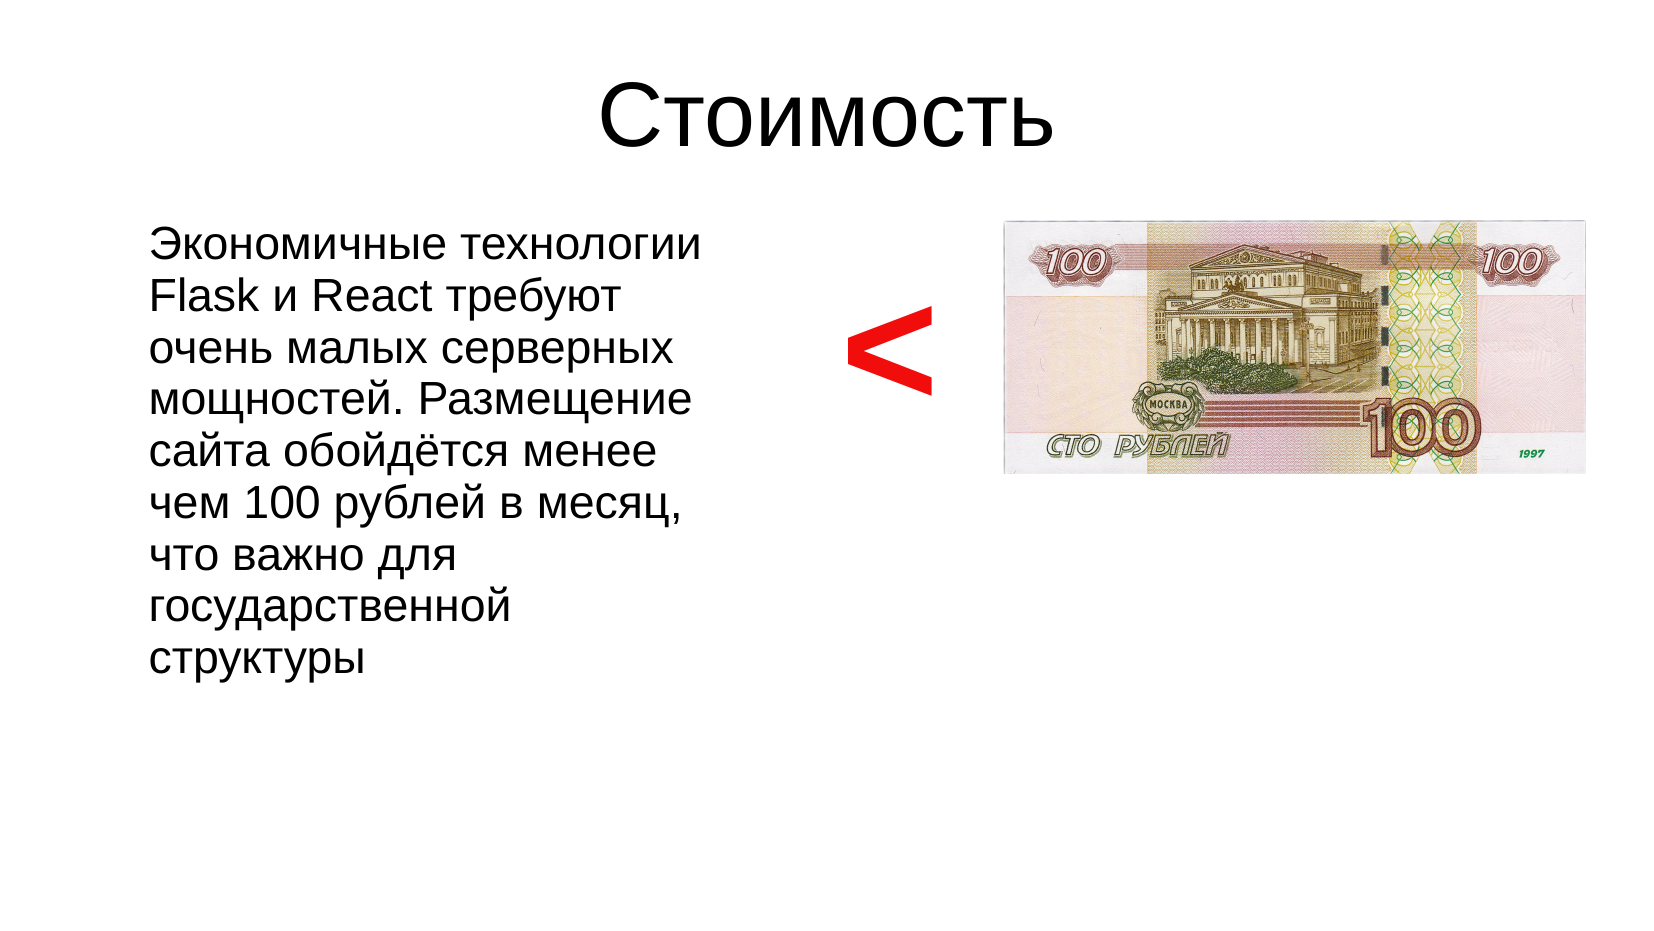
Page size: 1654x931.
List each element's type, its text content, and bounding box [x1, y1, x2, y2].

title Стоимость [82, 37, 1571, 193]
text_box < [826, 247, 957, 450]
picture [1003, 220, 1586, 474]
list Экономичные технологии Flask и React требуют очень малых серверных мощностей. Размещение сайта обойдётся менее чем 100 рублей в месяц, что важно для государственной структуры [82, 217, 709, 758]
